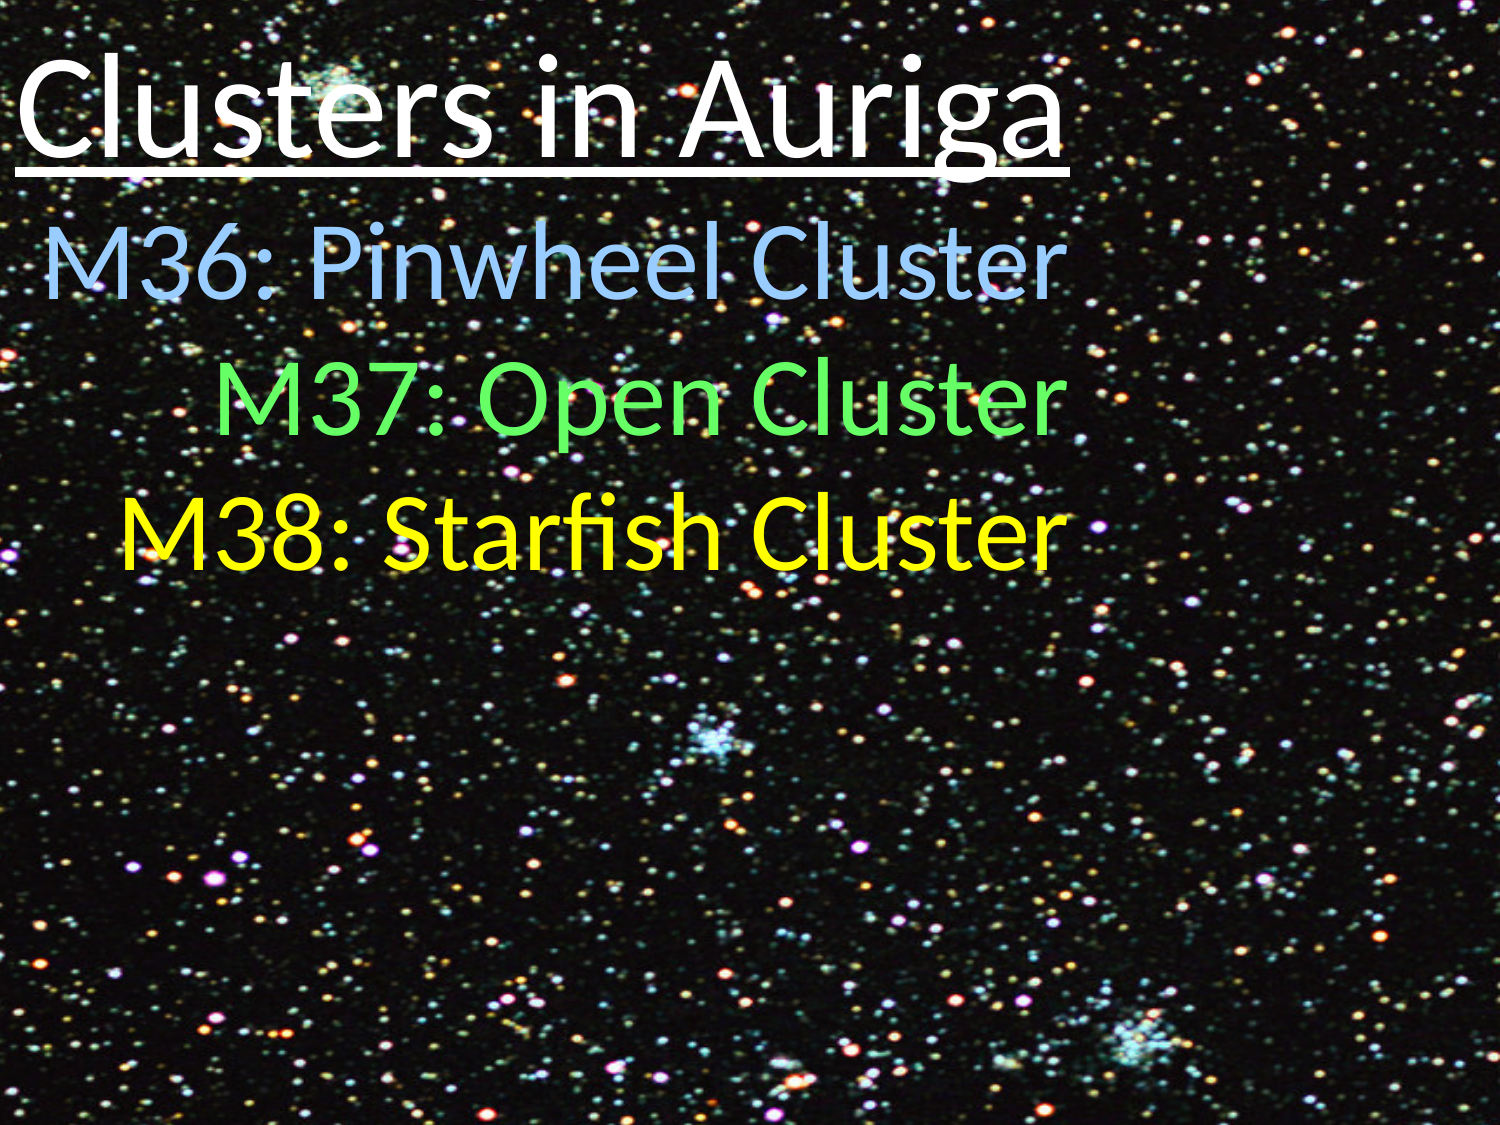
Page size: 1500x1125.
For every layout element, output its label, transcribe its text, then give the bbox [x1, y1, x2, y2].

picture [0, 606, 1500, 1125]
text_box Clusters in Auriga M36: Pinwheel Cluster M37: Open Cluster M38: Starfish Cluster [0, 0, 1500, 606]
